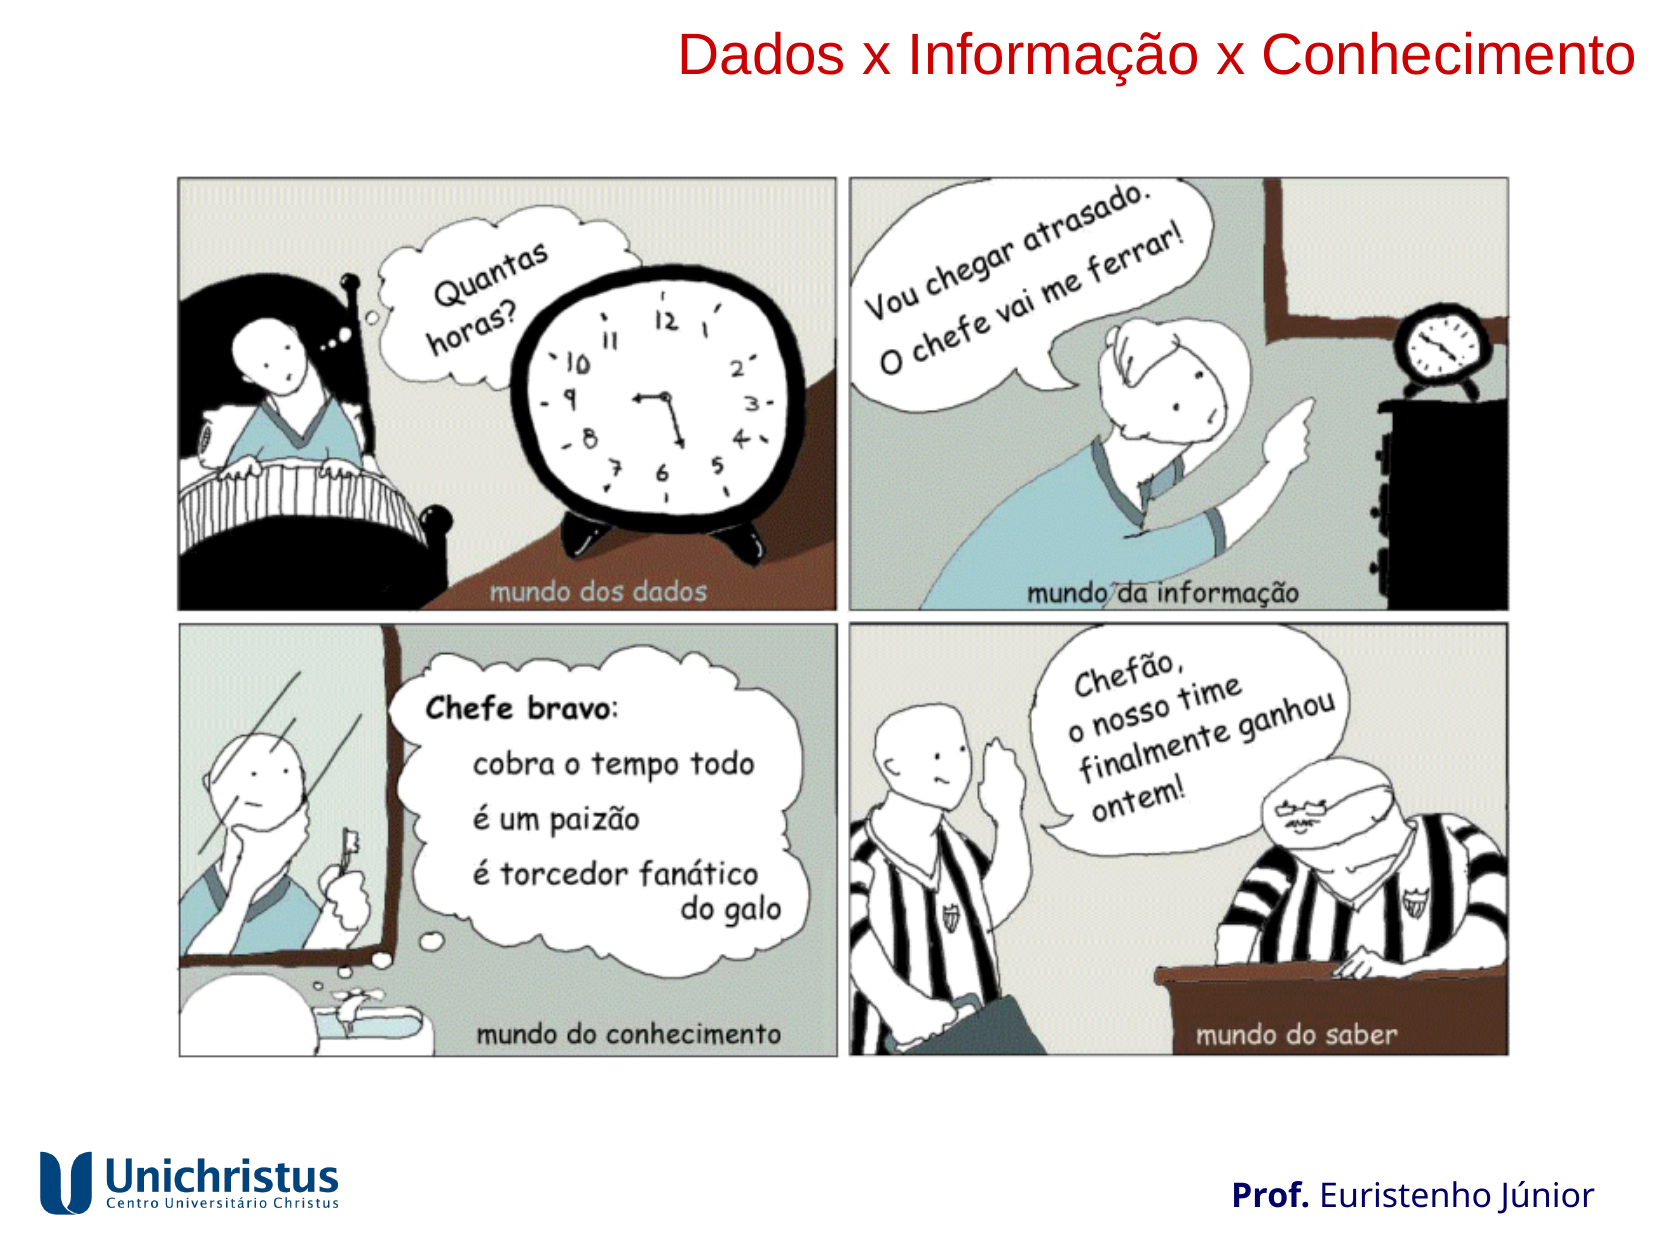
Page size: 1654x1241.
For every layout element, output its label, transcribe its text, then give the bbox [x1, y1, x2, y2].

picture [153, 165, 1529, 1068]
text_box Dados x Informação x Conhecimento [662, 14, 1654, 95]
text_box Prof. Euristenho Júnior [1216, 1163, 1654, 1224]
picture [35, 1148, 343, 1217]
